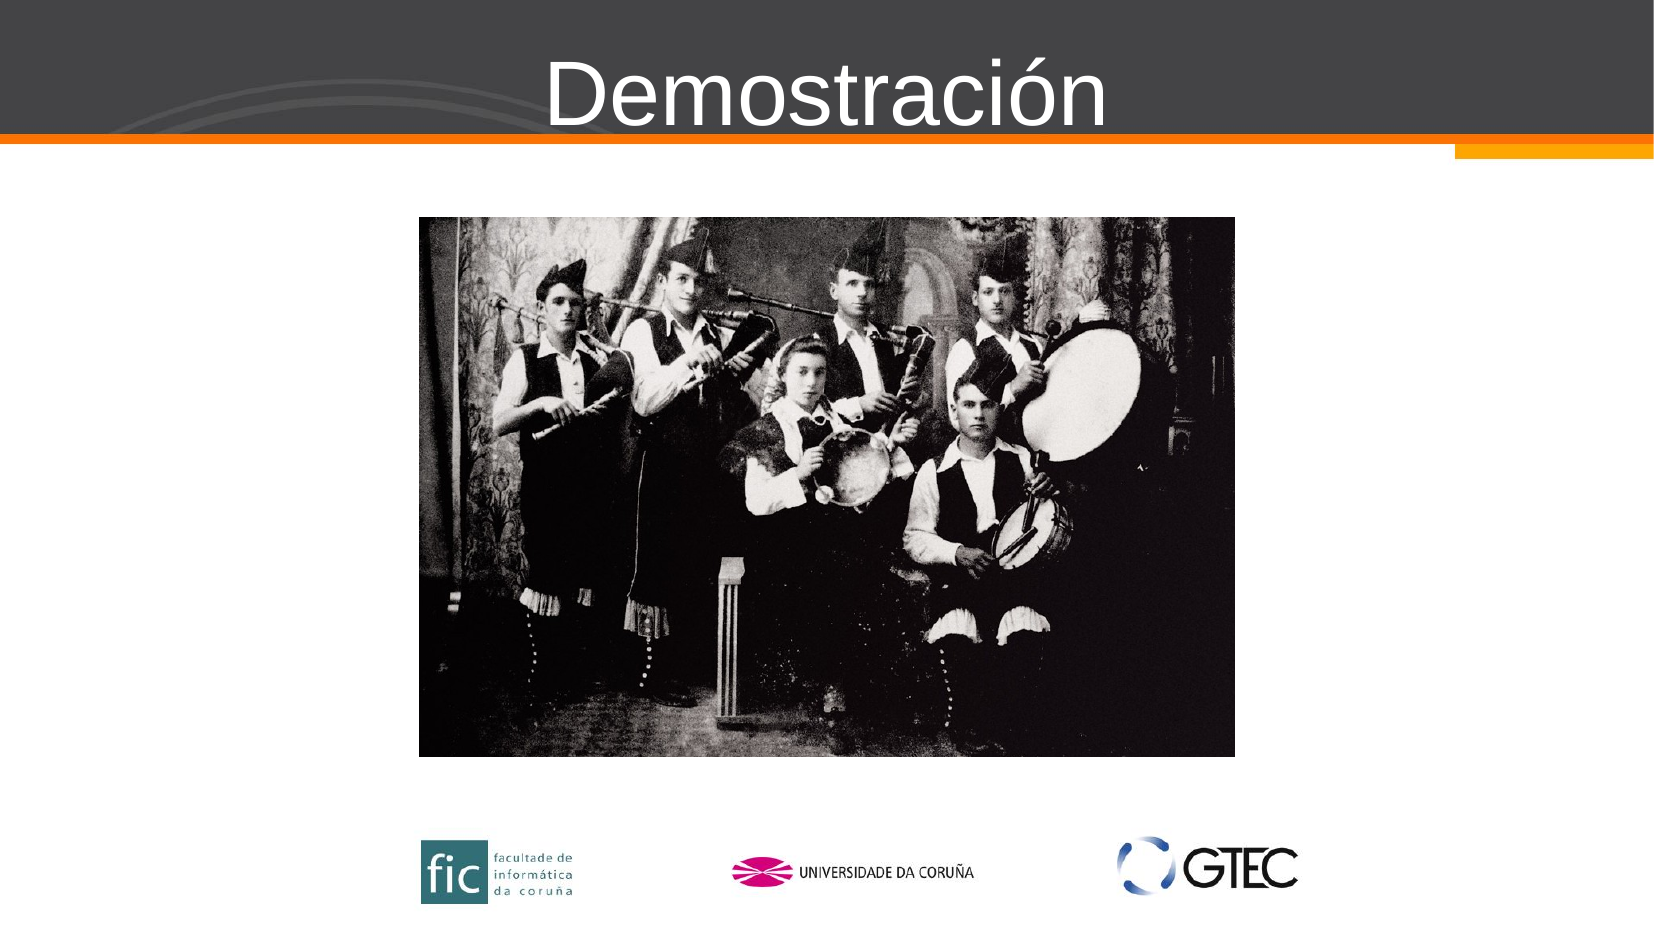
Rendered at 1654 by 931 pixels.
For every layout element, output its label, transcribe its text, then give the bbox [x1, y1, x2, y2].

title Demostración [82, 37, 1571, 151]
picture [0, 0, 1654, 931]
